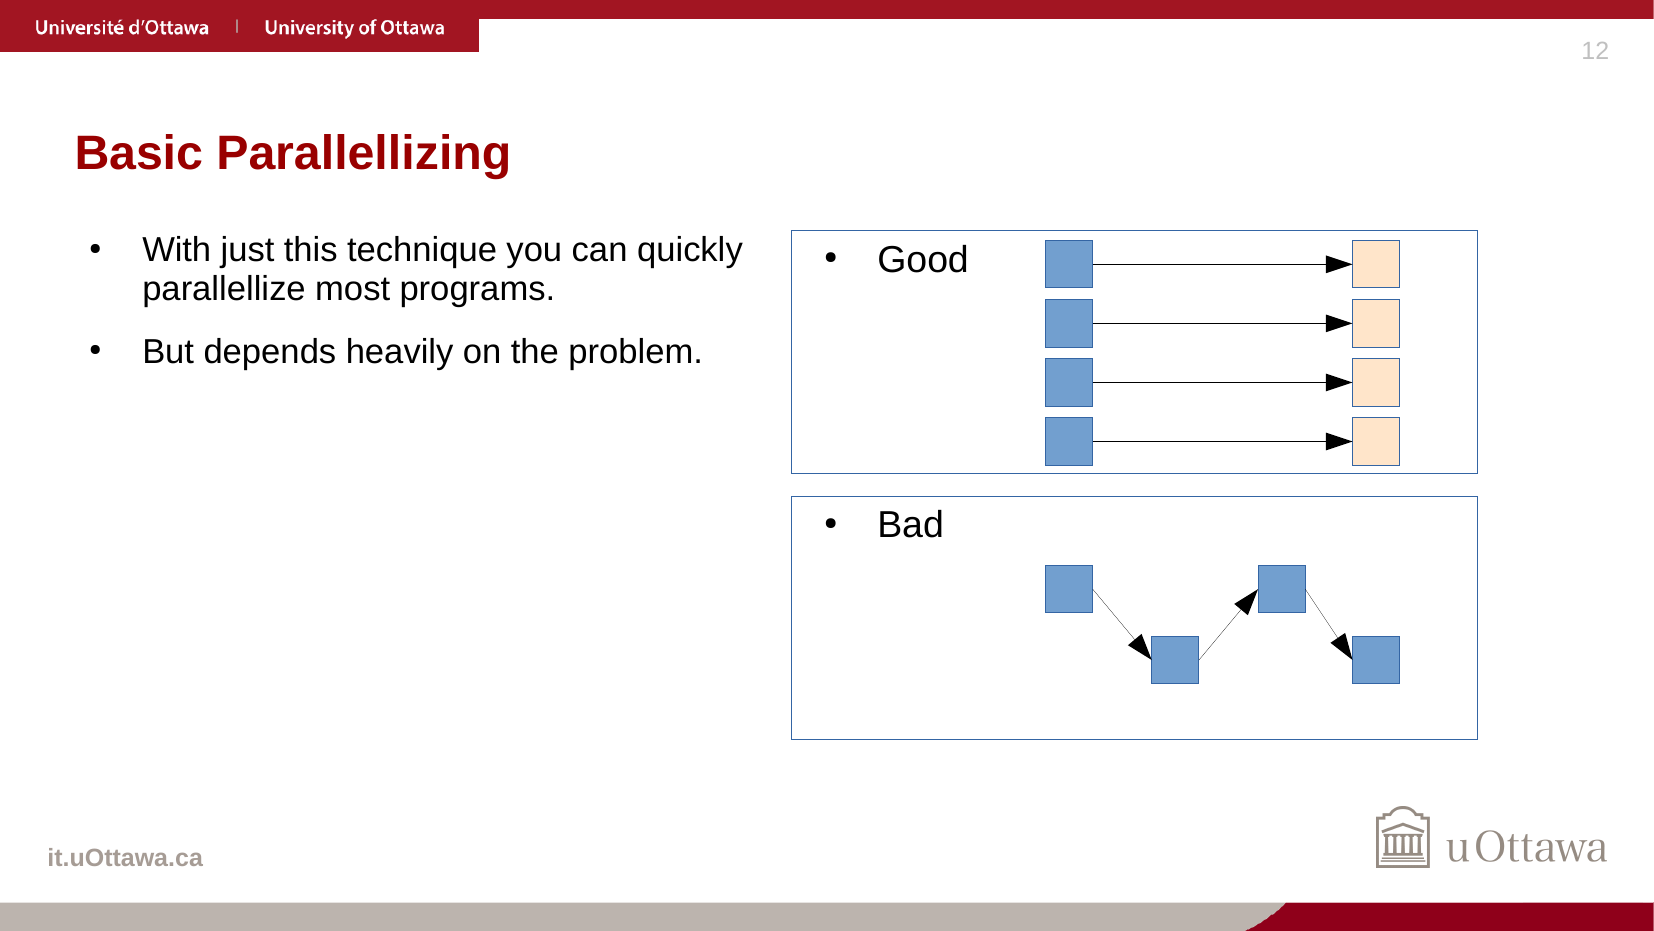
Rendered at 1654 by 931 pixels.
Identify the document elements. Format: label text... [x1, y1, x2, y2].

text_box [1045, 299, 1093, 348]
text_box [1045, 417, 1093, 466]
text_box [1151, 636, 1199, 684]
text_box [1045, 240, 1093, 288]
text_box [1352, 417, 1400, 466]
text_box [1352, 358, 1400, 407]
text_box Good [791, 230, 1478, 474]
text_box [1352, 299, 1400, 348]
text_box [1045, 358, 1093, 407]
list With just this technique you can quickly parallellize most programs. But depends heavily on the problem. [71, 230, 758, 740]
title Basic Parallellizing [74, 93, 1481, 212]
text_box Bad [791, 496, 1478, 740]
picture [0, 0, 1654, 52]
picture [1376, 806, 1607, 868]
text_box [1258, 565, 1306, 613]
text_box [1045, 565, 1093, 613]
text_box [1352, 636, 1400, 684]
text_box [1352, 240, 1400, 288]
picture [0, 903, 1654, 931]
